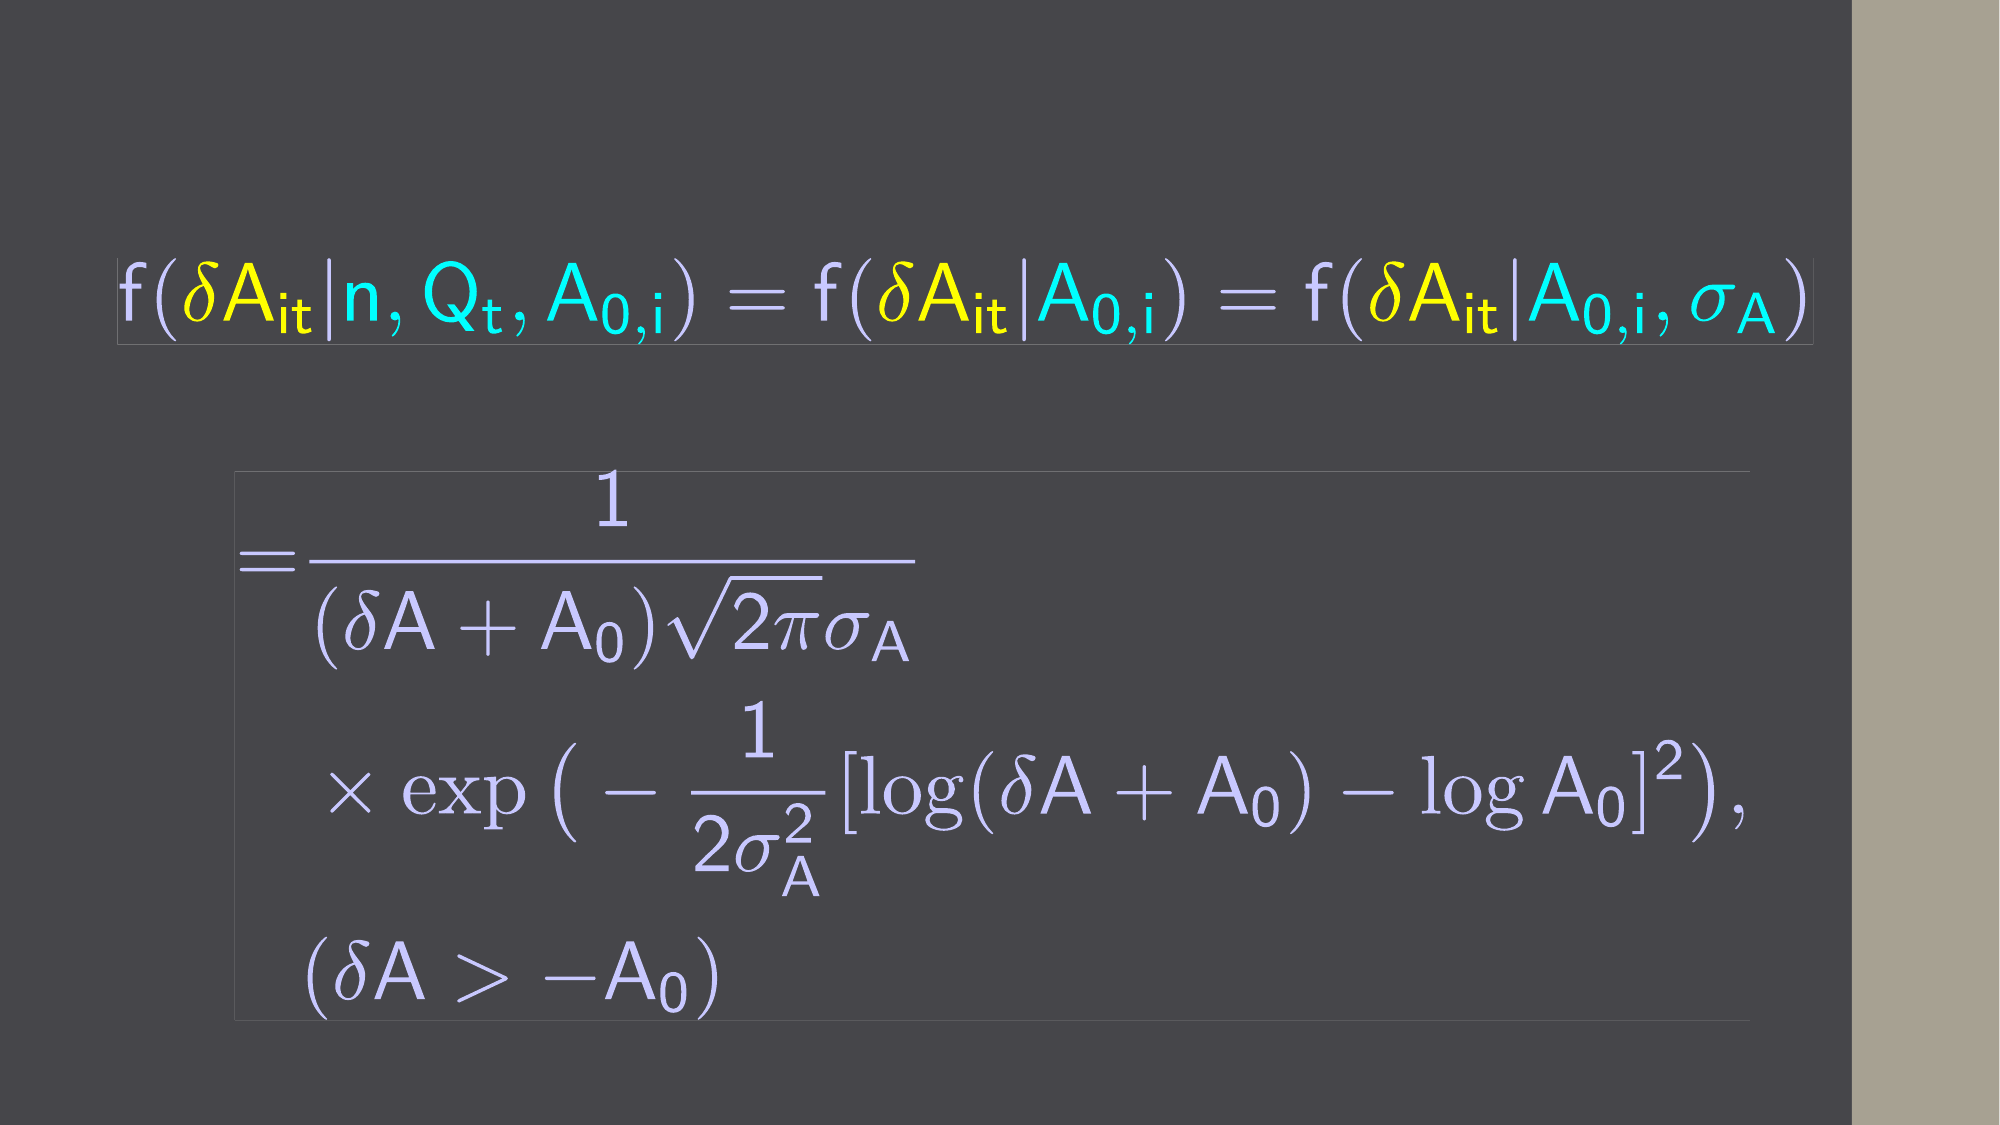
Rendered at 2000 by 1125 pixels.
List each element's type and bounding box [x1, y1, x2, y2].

text_box [117, 258, 1814, 345]
text_box [234, 469, 1750, 1021]
